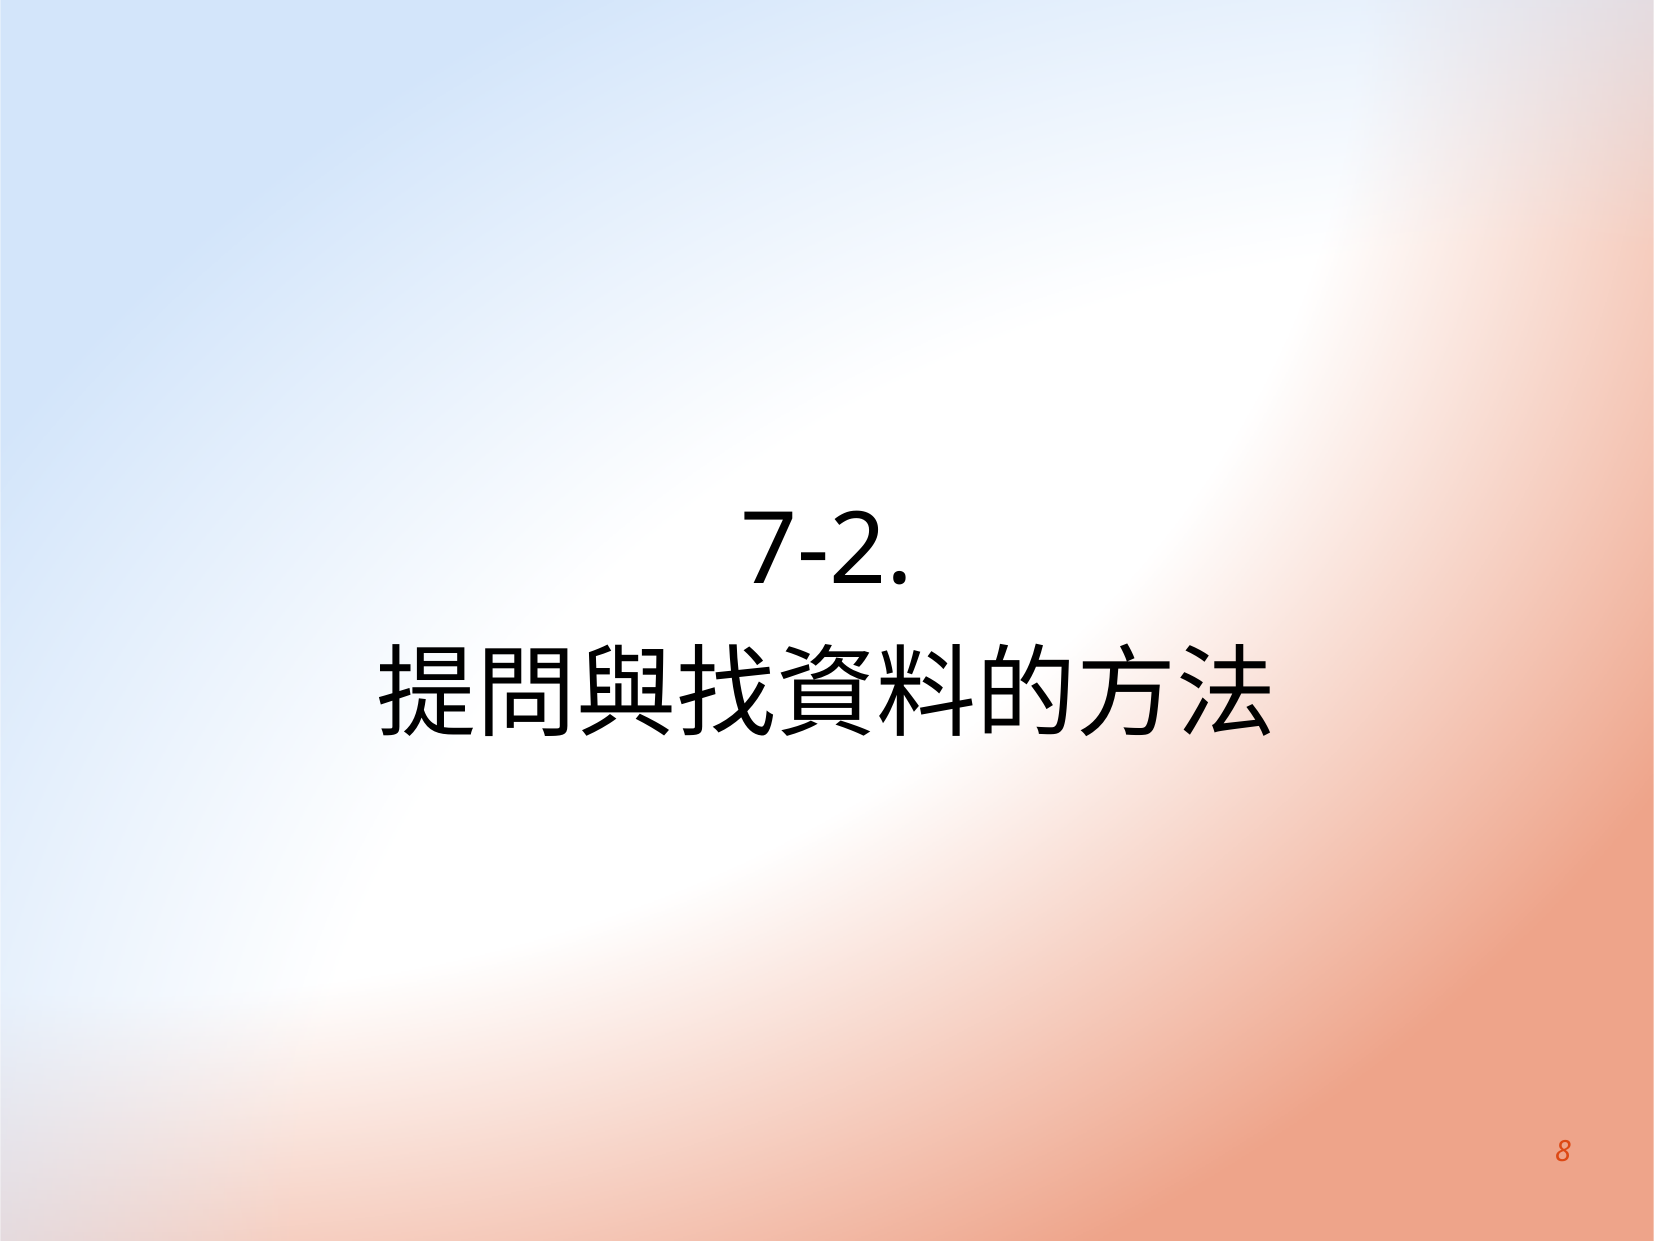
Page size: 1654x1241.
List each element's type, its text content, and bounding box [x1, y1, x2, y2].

subtitle 7-2. 提問與找資料的方法 [82, 49, 1571, 1186]
picture [0, 0, 1654, 1241]
